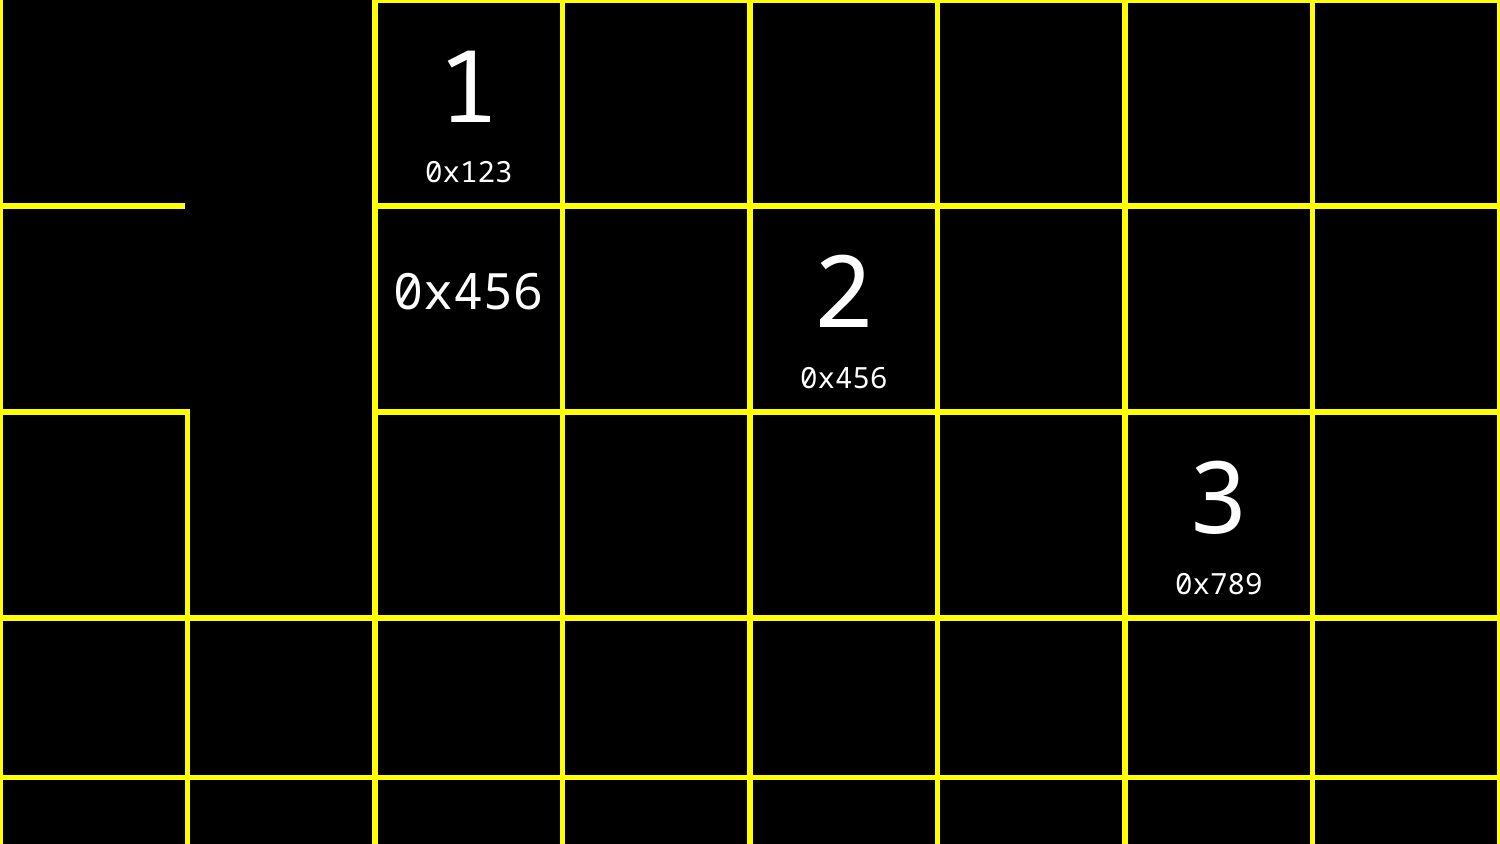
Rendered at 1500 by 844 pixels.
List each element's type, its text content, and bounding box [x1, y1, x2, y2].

table_cell [190, 415, 372, 615]
table_header [565, 3, 747, 203]
table_cell [565, 209, 747, 409]
table_cell [565, 621, 747, 775]
table_cell [1315, 621, 1497, 775]
table_cell [190, 780, 372, 844]
table_cell [940, 780, 1122, 844]
table_cell [1315, 415, 1497, 615]
table_cell [3, 621, 185, 775]
table_header 1 0x123 [378, 3, 560, 203]
table_cell [940, 415, 1122, 615]
table_cell [1128, 209, 1310, 409]
table_cell [378, 415, 560, 615]
table_cell 3 0x789 [1128, 415, 1310, 615]
table_cell [378, 780, 560, 844]
table_cell [3, 780, 185, 844]
table_header [753, 3, 935, 203]
table_header [3, 3, 185, 203]
table_cell [1128, 621, 1310, 775]
table_cell [378, 621, 560, 775]
table_cell [1128, 780, 1310, 844]
table_cell [3, 209, 185, 409]
table_cell [3, 415, 185, 615]
table_cell [190, 209, 372, 409]
table_header [940, 3, 1122, 203]
table_cell [753, 621, 935, 775]
table_cell [1315, 780, 1497, 844]
table_cell [565, 780, 747, 844]
table_header [1315, 3, 1497, 203]
table_cell [190, 621, 372, 775]
table_cell [565, 415, 747, 615]
table_header [1128, 3, 1310, 203]
table_cell [753, 780, 935, 844]
table_header [190, 3, 372, 203]
table_cell 0x456 [378, 209, 560, 409]
table_cell 2 0x456 [753, 209, 935, 409]
table_cell [940, 621, 1122, 775]
table_cell [940, 209, 1122, 409]
table_cell [1315, 209, 1497, 409]
table_cell [753, 415, 935, 615]
